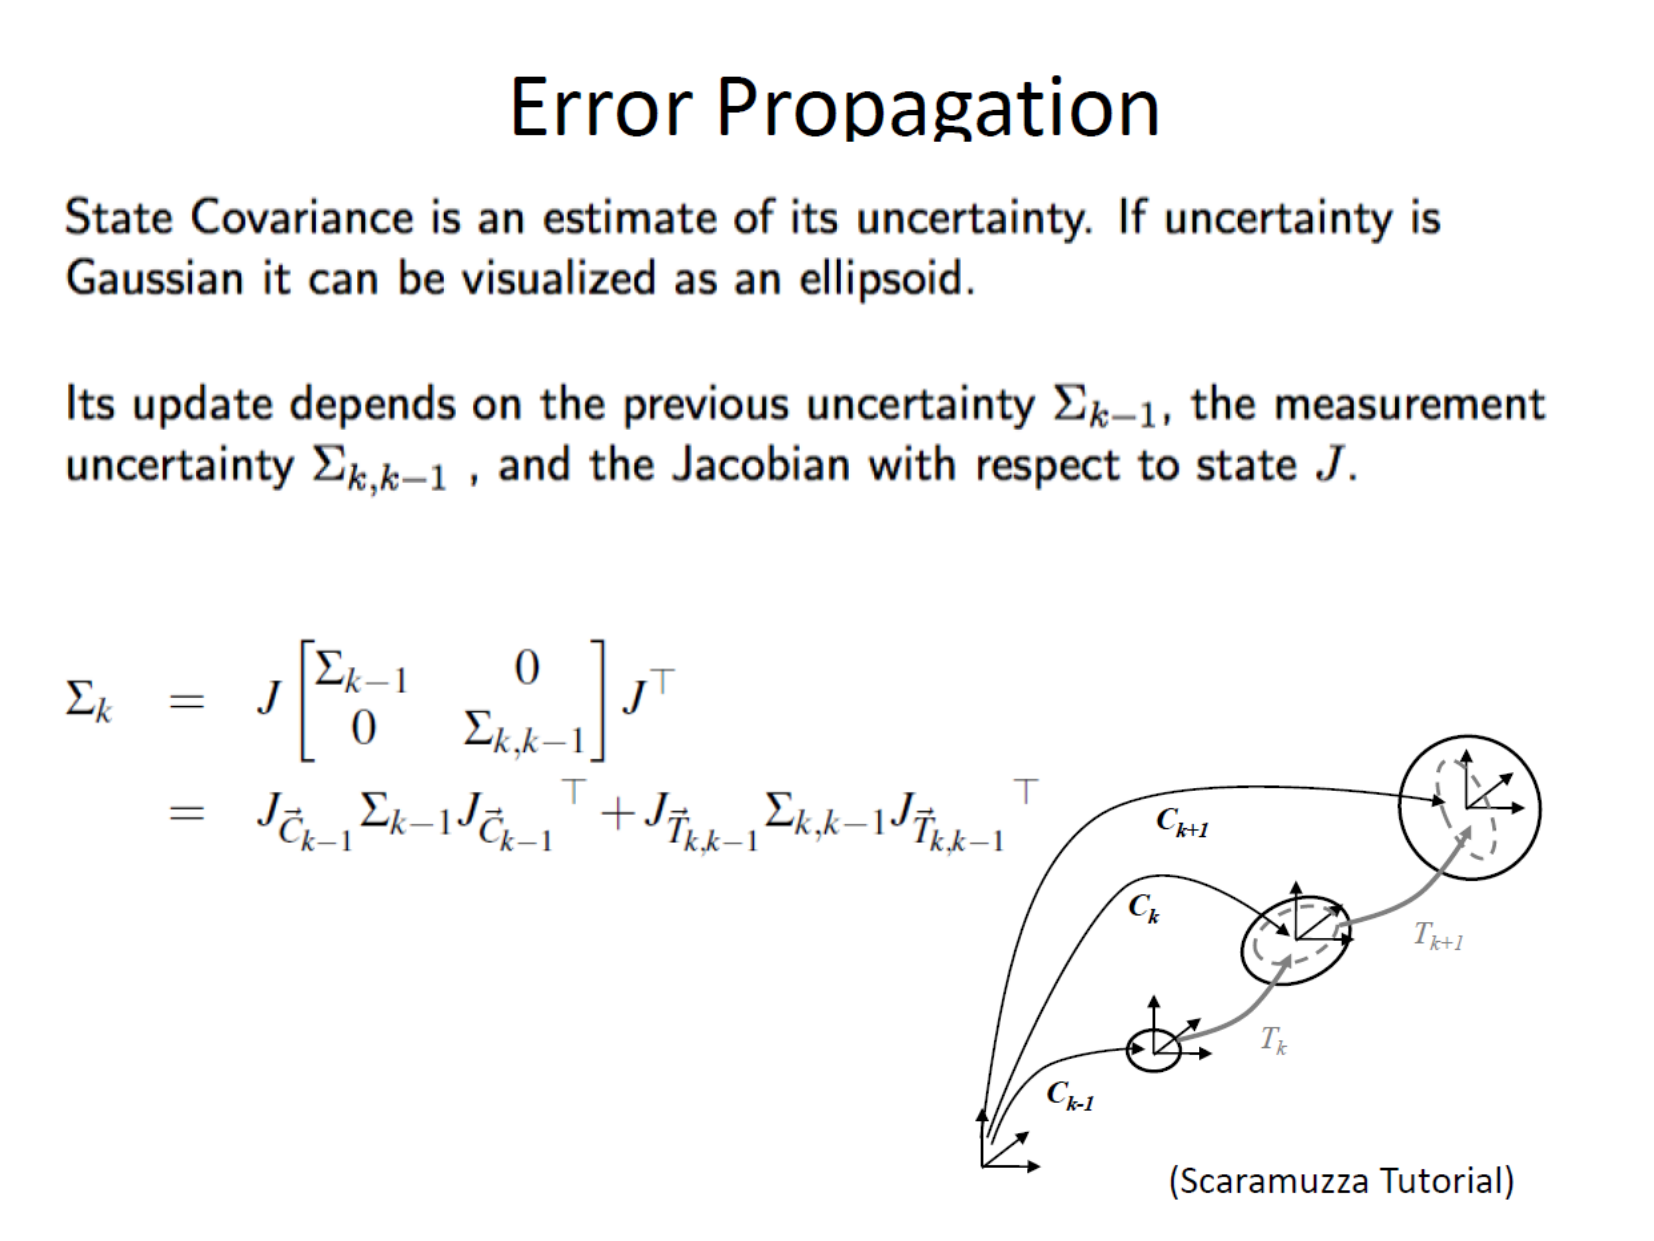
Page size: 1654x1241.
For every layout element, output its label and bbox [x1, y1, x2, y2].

picture [47, 49, 1595, 1217]
